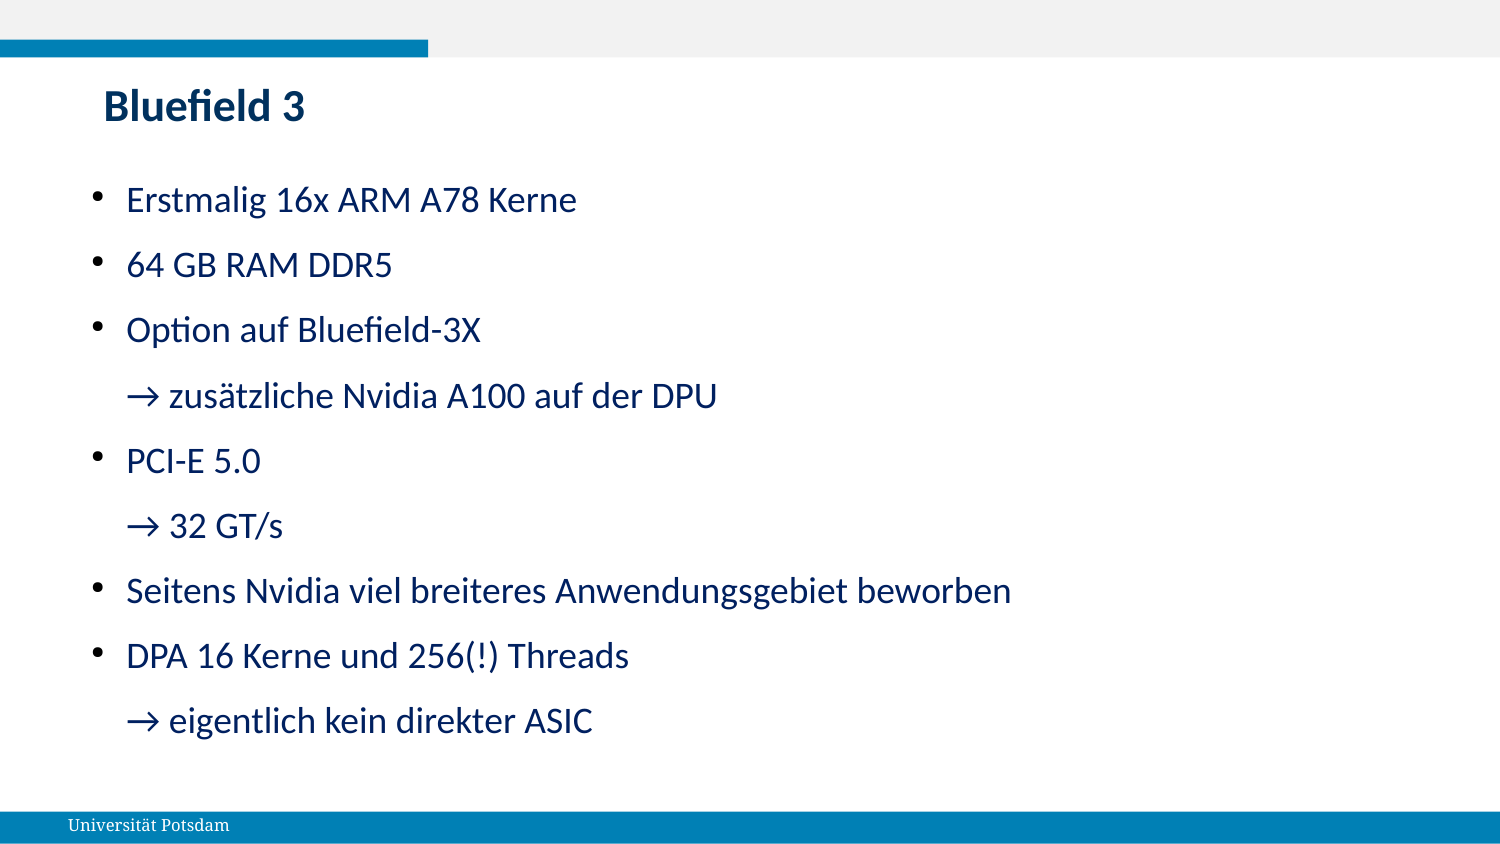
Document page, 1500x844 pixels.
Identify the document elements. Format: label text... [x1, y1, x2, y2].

title Bluefield 3 [88, 88, 1418, 119]
text_box Erstmalig 16x ARM A78 Kerne 64 GB RAM DDR5 Option auf Bluefield-3X → zusätzliche Nvidia A100 auf der DPU PCI-E 5.0 → 32 GT/s Seitens Nvidia viel breiteres Anwendungsgebiet beworben DPA 16 Kerne und 256(!) Threads → eigentlich kein direkter ASIC [76, 167, 1418, 798]
